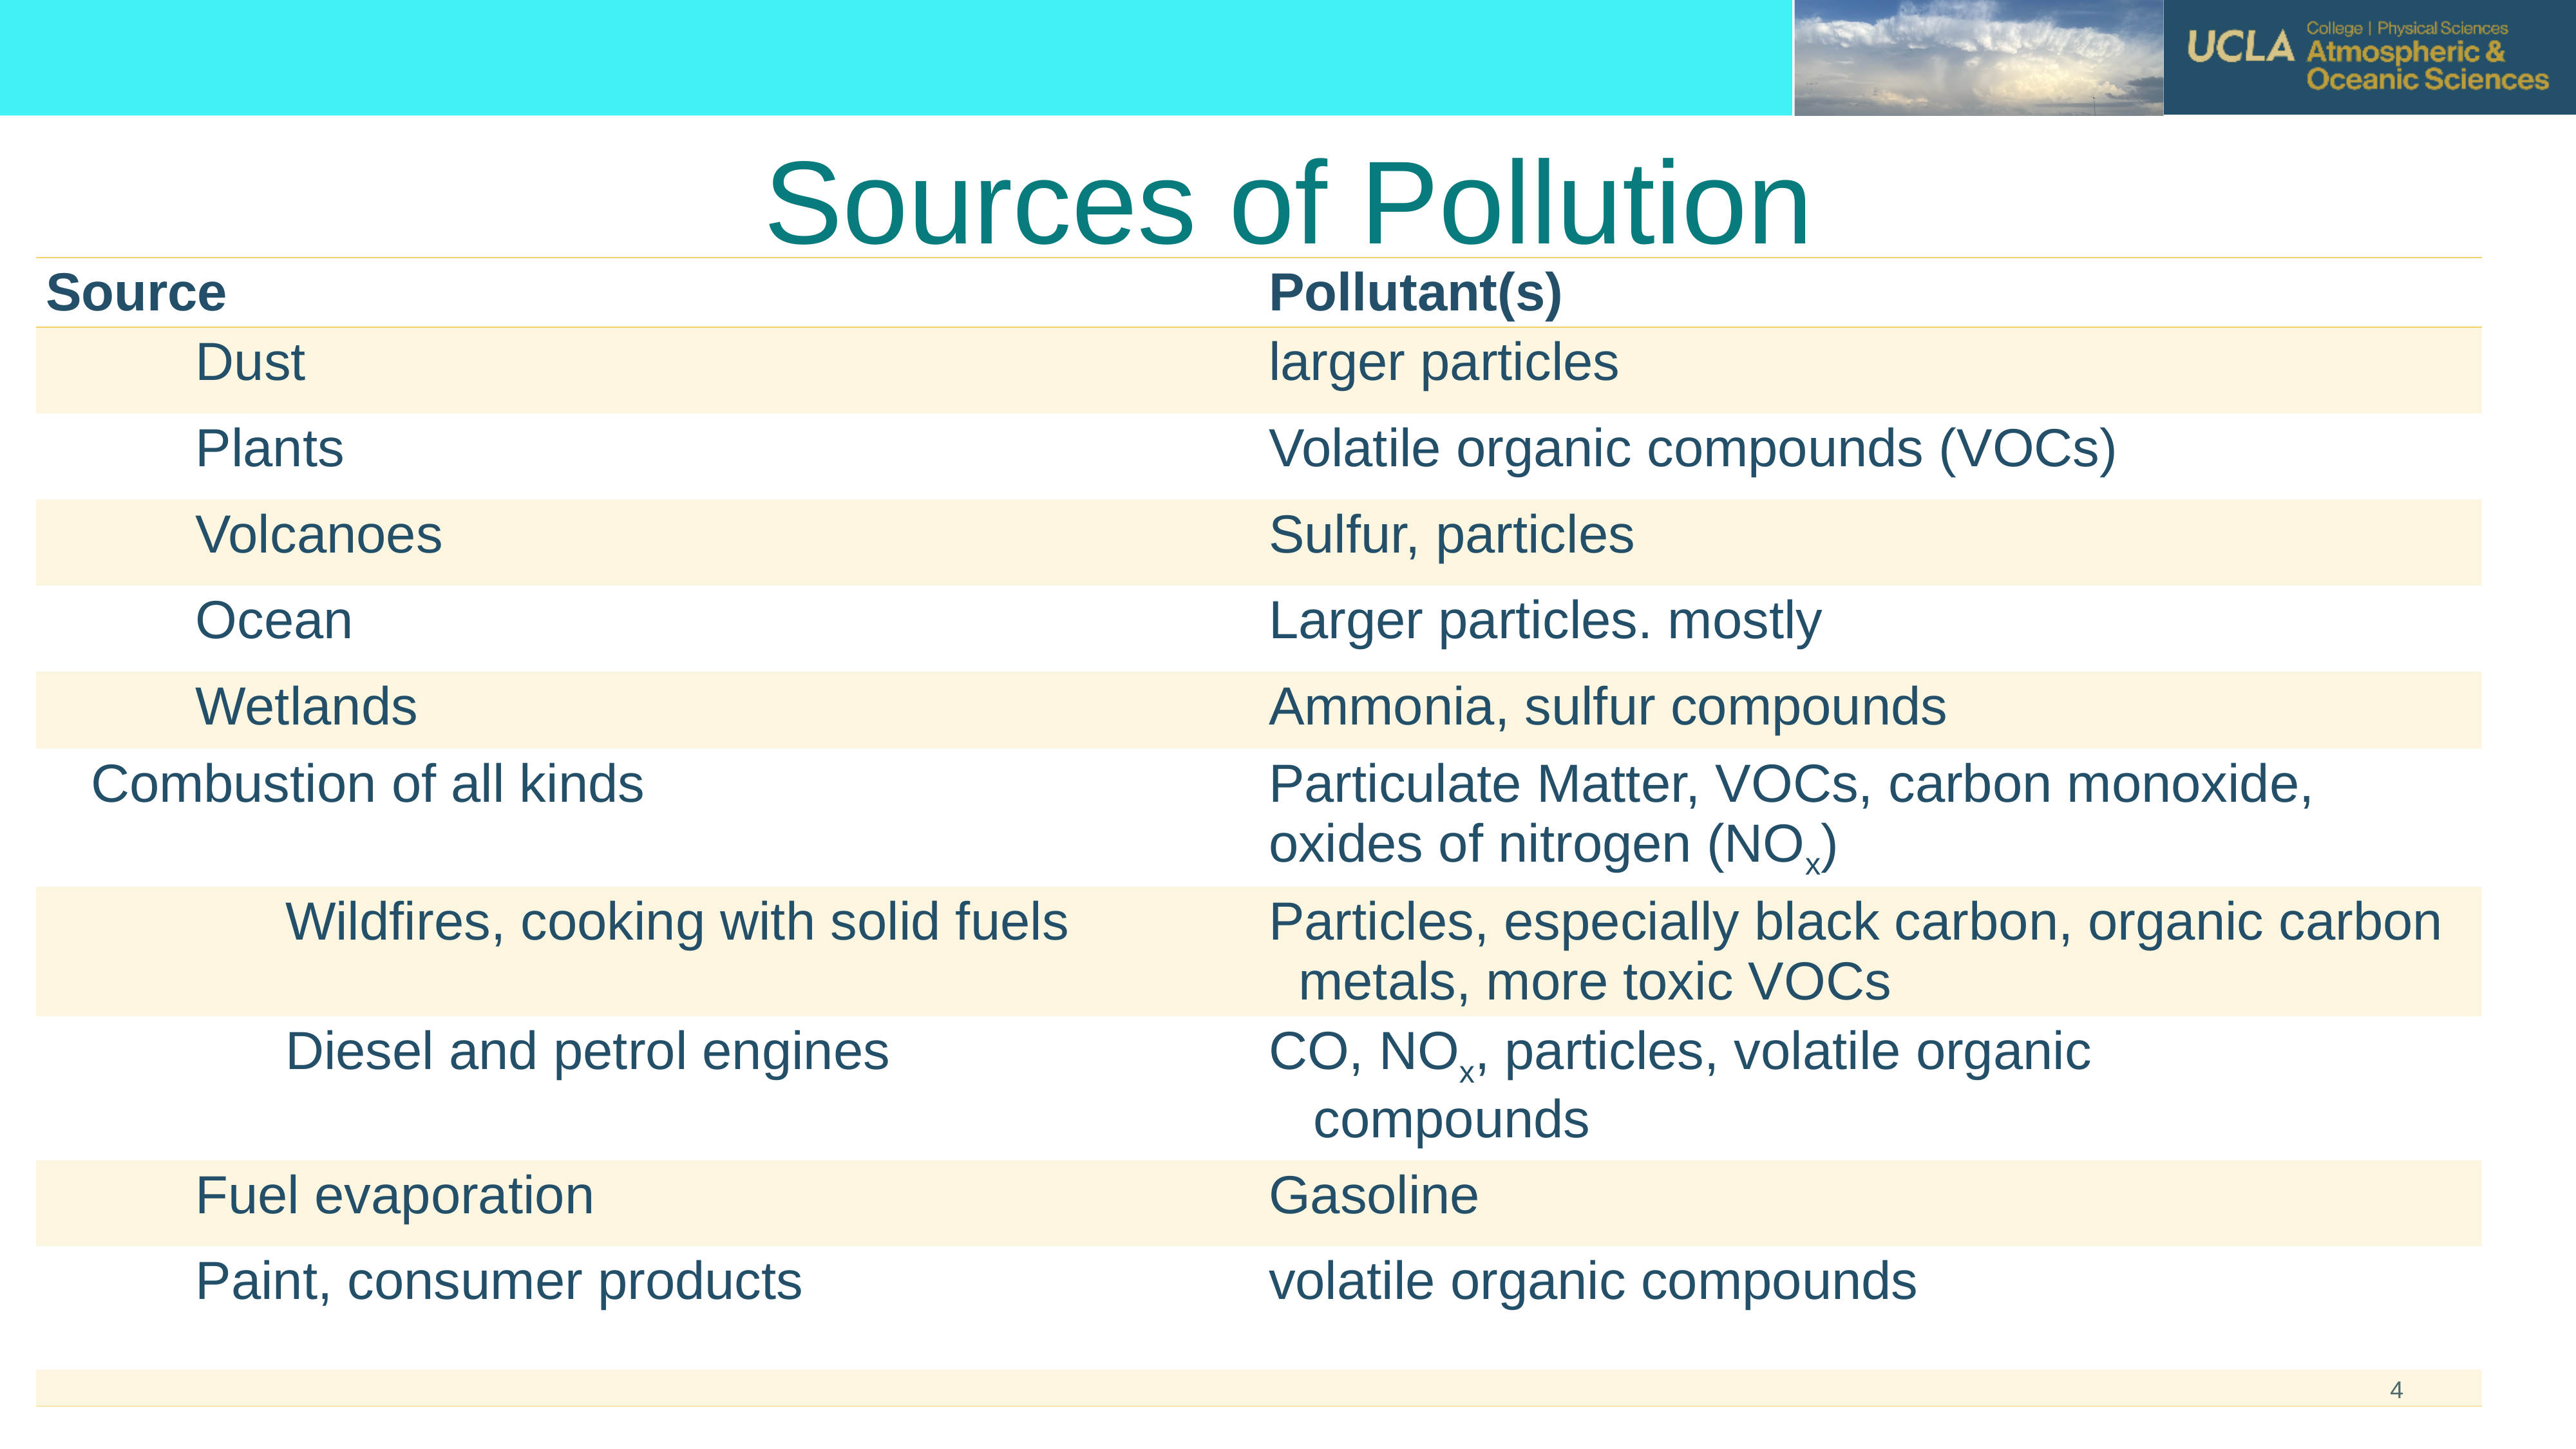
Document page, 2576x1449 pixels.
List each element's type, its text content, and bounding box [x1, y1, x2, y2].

table_cell [1259, 1370, 2482, 1406]
title Sources of Pollution [195, 120, 2383, 257]
table_cell Particles, especially black carbon, organic carbon metals, more toxic VOCs [1259, 887, 2482, 1016]
table_cell Ocean [36, 585, 1259, 672]
table_cell Diesel and petrol engines [36, 1016, 1259, 1160]
table_cell volatile organic compounds [1259, 1246, 2482, 1370]
table_cell larger particles [1259, 328, 2482, 413]
table_cell Fuel evaporation [36, 1160, 1259, 1246]
table_cell Sulfur, particles [1259, 499, 2482, 585]
table_cell Gasoline [1259, 1160, 2482, 1246]
table_cell Plants [36, 413, 1259, 499]
table_cell Particulate Matter, VOCs, carbon monoxide, oxides of nitrogen (NOx) [1259, 748, 2482, 887]
table_cell Volcanoes [36, 499, 1259, 585]
table_cell Volatile organic compounds (VOCs) [1259, 413, 2482, 499]
table_cell Ammonia, sulfur compounds [1259, 672, 2482, 748]
table_cell Paint, consumer products [36, 1246, 1259, 1370]
table_cell [36, 1370, 1259, 1406]
table_cell Dust [36, 328, 1259, 413]
table_header Source [36, 258, 1259, 327]
table_cell Wetlands [36, 672, 1259, 748]
table_cell Combustion of all kinds [36, 748, 1259, 887]
table_cell Wildfires, cooking with solid fuels [36, 887, 1259, 1016]
table_cell CO, NOx, particles, volatile organic compounds [1259, 1016, 2482, 1160]
table_cell Larger particles. mostly [1259, 585, 2482, 672]
picture [1794, 0, 2576, 116]
table_header Pollutant(s) [1259, 258, 2482, 327]
